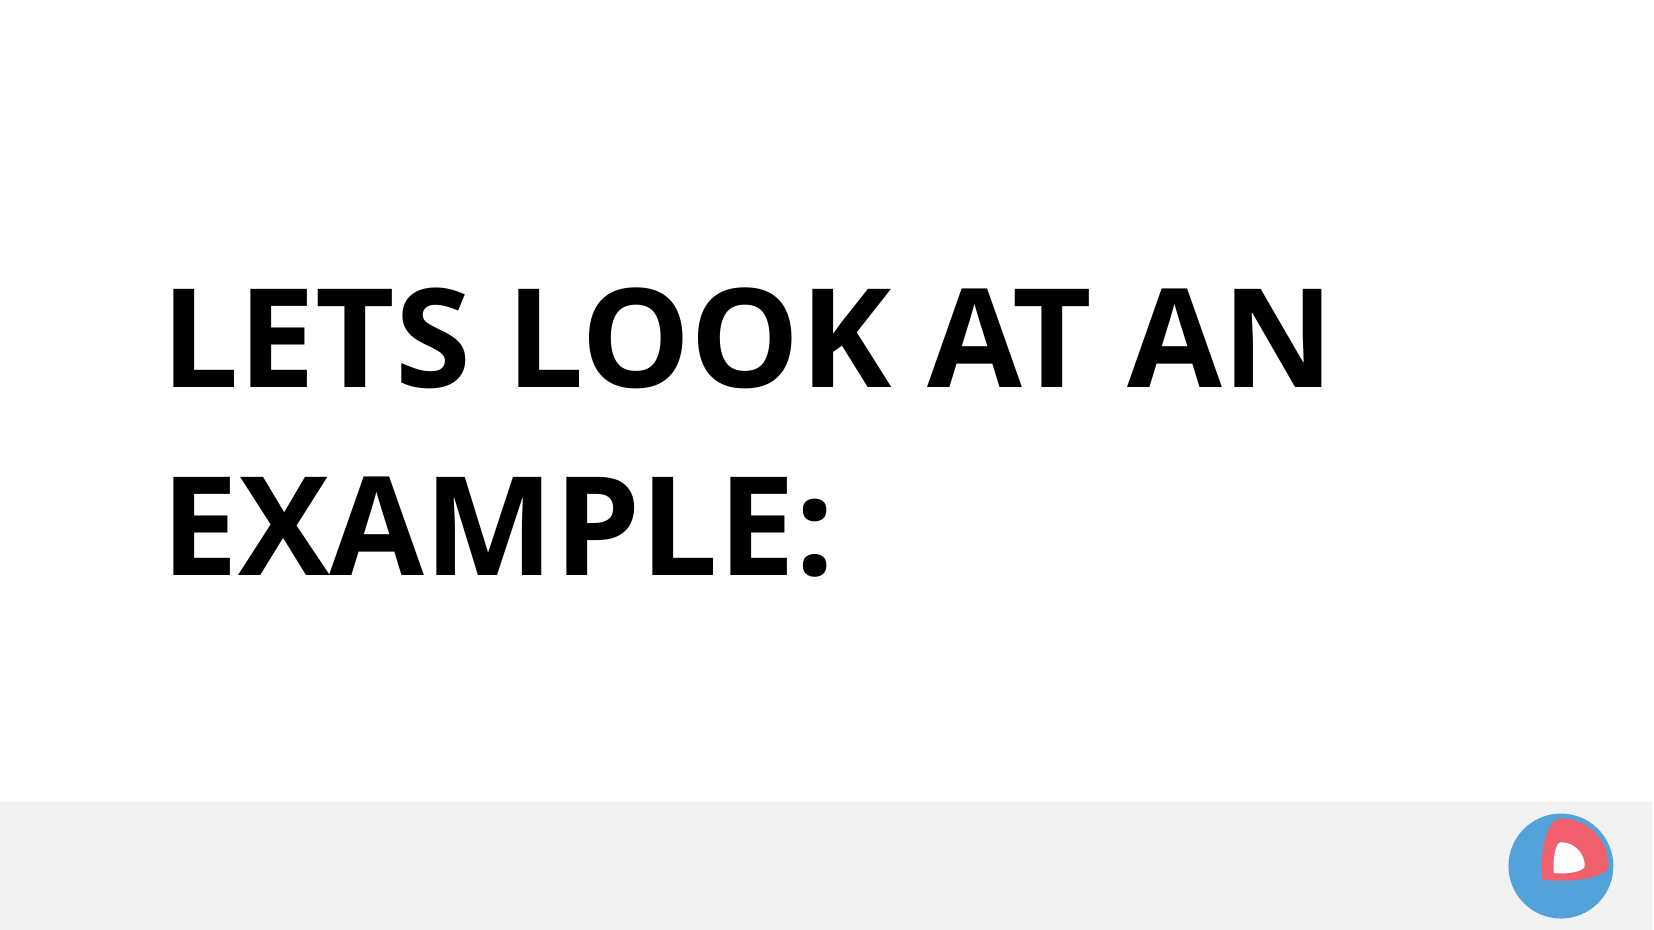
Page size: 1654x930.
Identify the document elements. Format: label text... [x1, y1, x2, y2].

text_box LETS LOOK AT AN EXAMPLE: [146, 233, 1217, 595]
